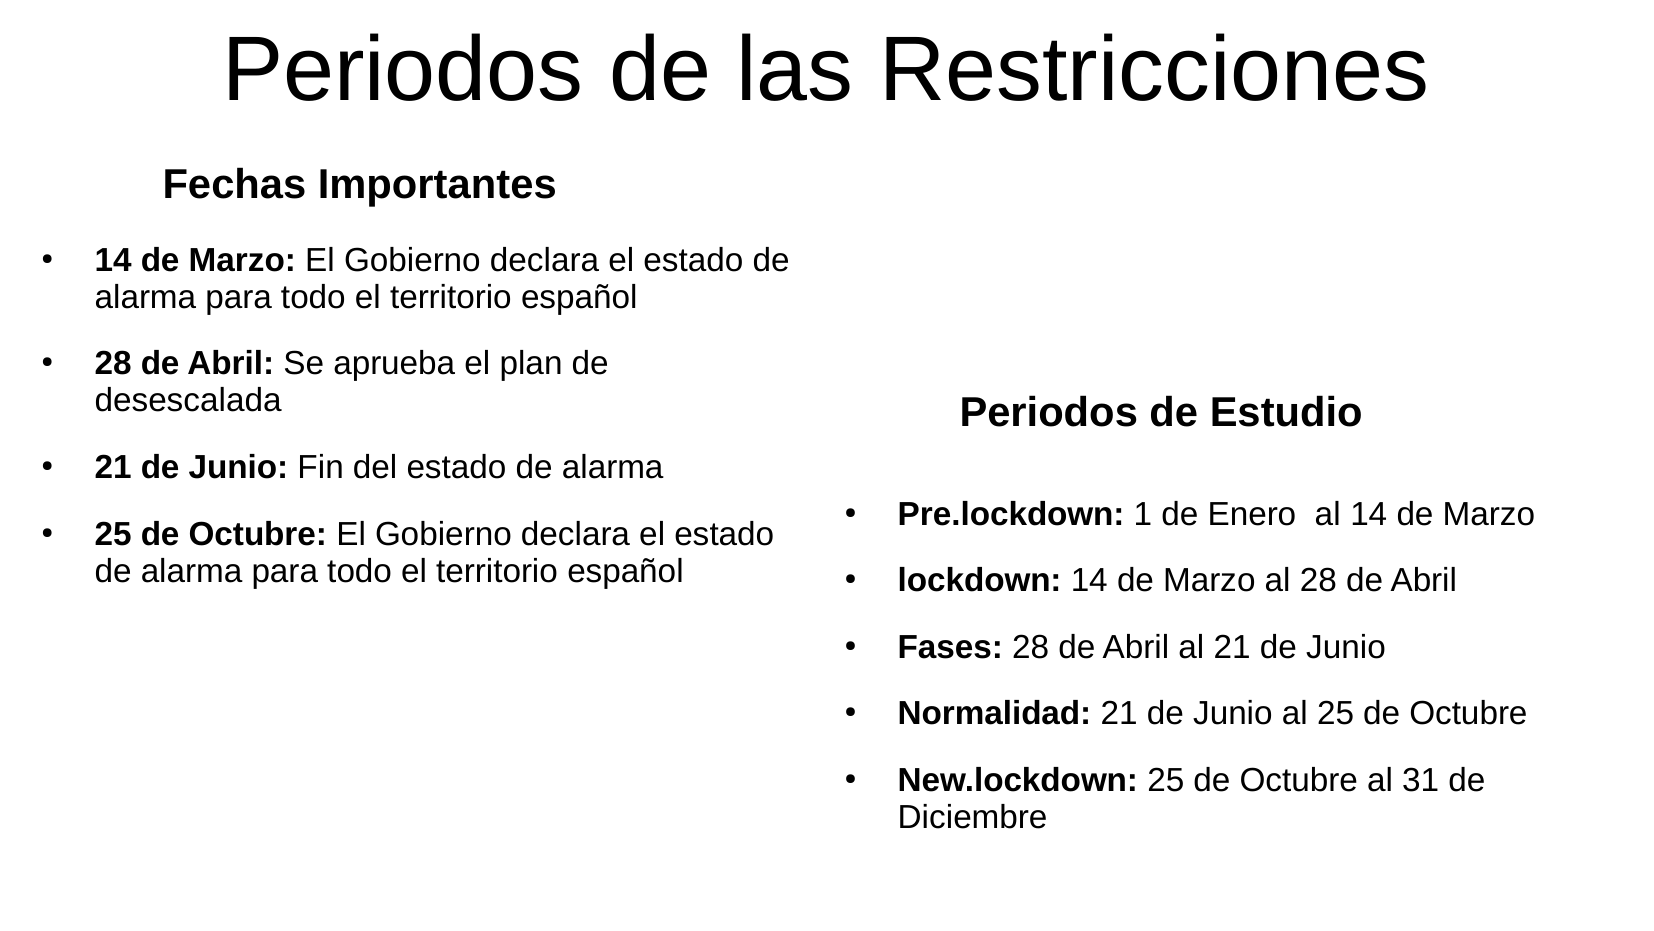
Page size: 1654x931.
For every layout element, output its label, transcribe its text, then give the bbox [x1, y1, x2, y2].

list Pre.lockdown: 1 de Enero al 14 de Marzo lockdown: 14 de Marzo al 28 de Abril Fases: 28 de Abril al 21 de Junio Normalidad: 21 de Junio al 25 de Octubre New.lockdown: 25 de Octubre al 31 de Diciembre [826, 495, 1601, 857]
text_box Periodos de Estudio [944, 381, 1447, 443]
title Periodos de las Restricciones [82, 17, 1571, 121]
list 14 de Marzo: El Gobierno declara el estado de alarma para todo el territorio español 28 de Abril: Se aprueba el plan de desescalada 21 de Junio: Fin del estado de alarma 25 de Octubre: El Gobierno declara el estado de alarma para todo el territorio español [23, 241, 798, 603]
text_box Fechas Importantes [147, 153, 650, 215]
